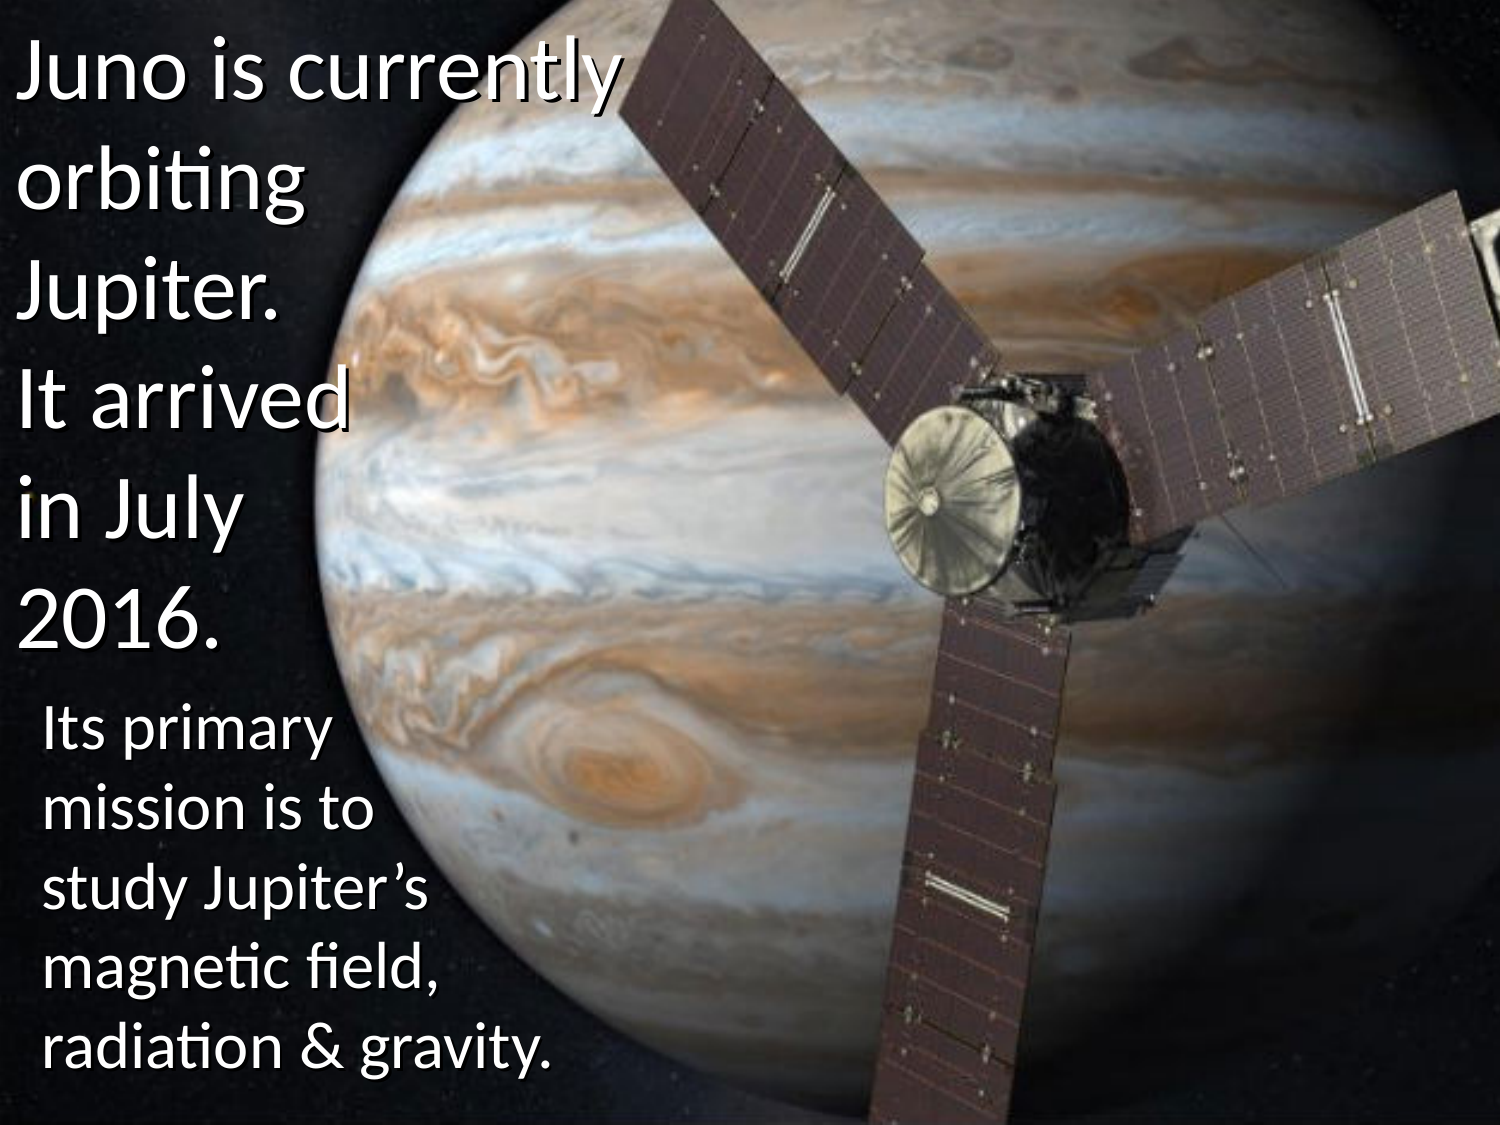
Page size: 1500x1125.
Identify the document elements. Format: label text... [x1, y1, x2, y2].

text_box Its primary mission is to study Jupiter’s magnetic field, radiation & gravity. [26, 675, 576, 1095]
text_box Juno is currently orbiting Jupiter. It arrived in July 2016. [0, 0, 676, 682]
picture [0, 0, 1500, 1125]
